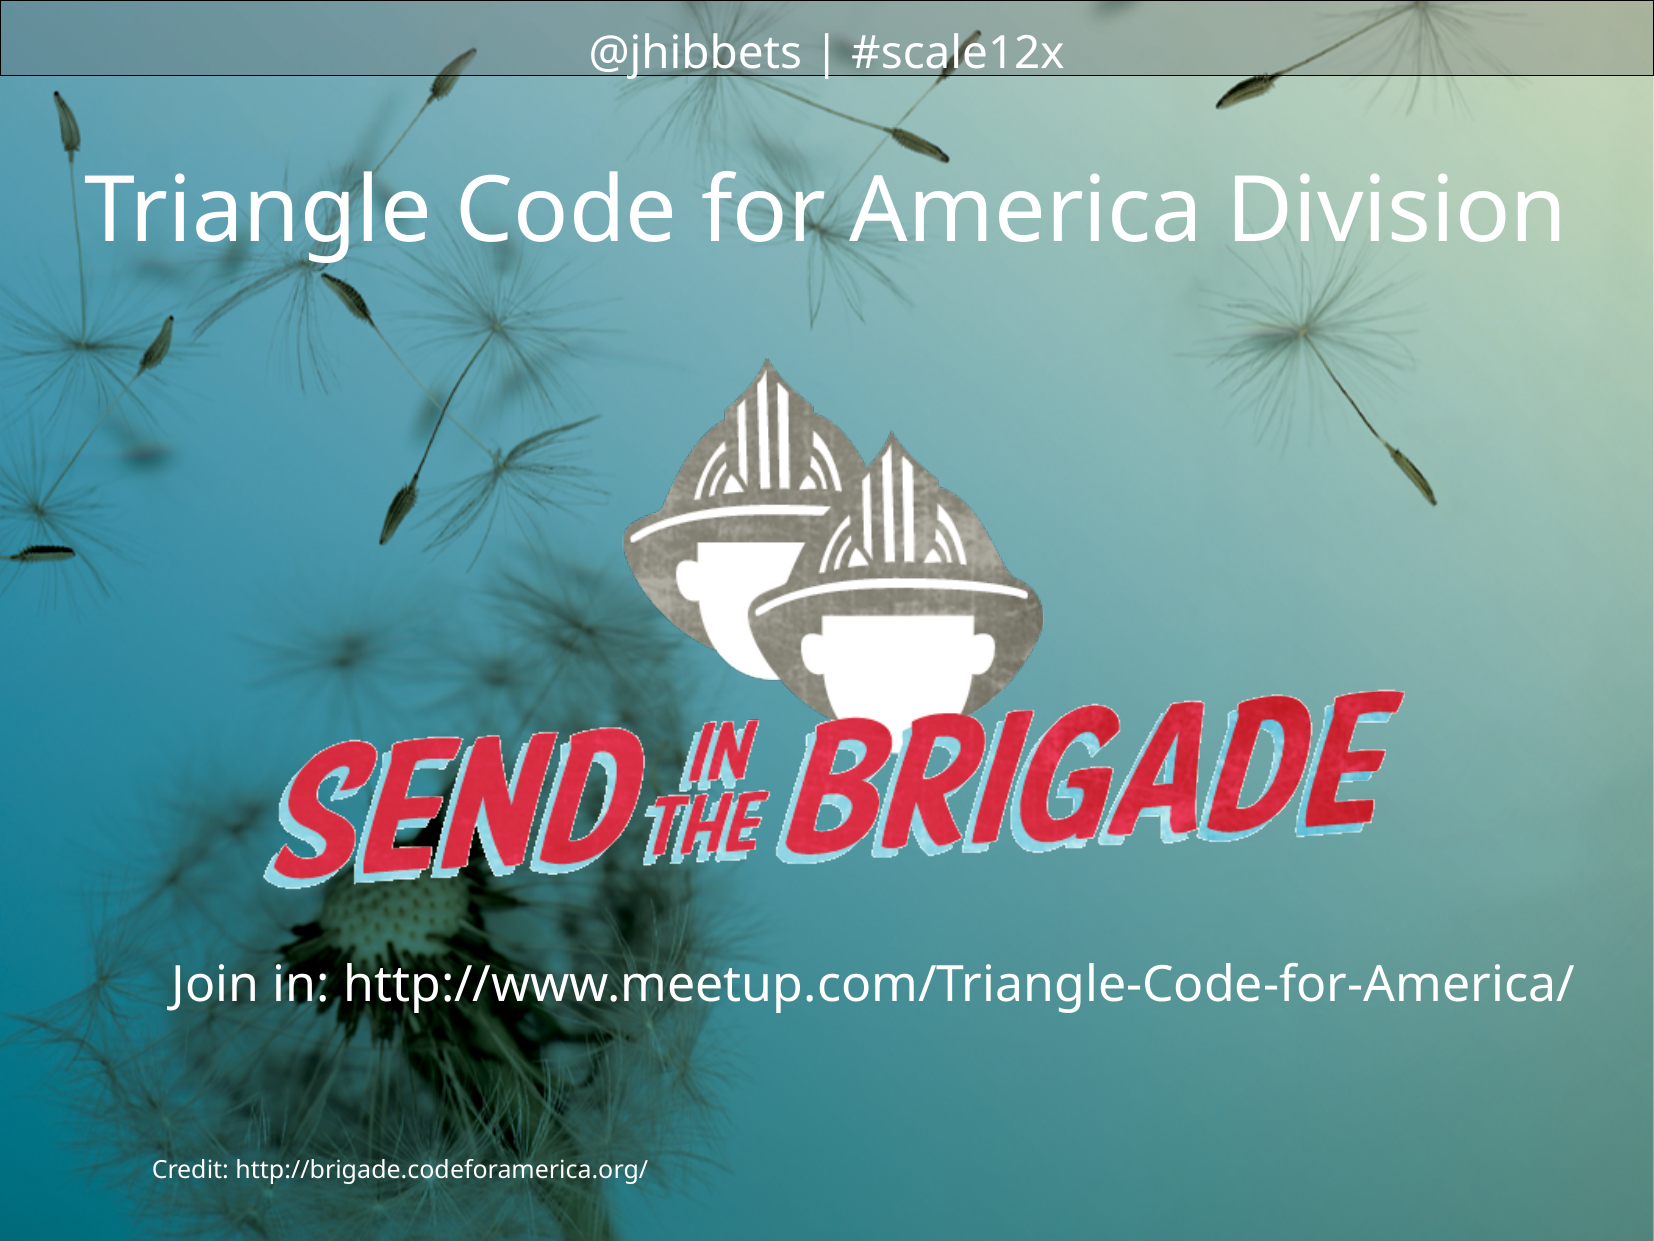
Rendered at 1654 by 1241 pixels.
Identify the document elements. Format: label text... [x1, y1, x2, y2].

text_box Credit: http://brigade.codeforamerica.org/ [137, 1144, 671, 1188]
picture [0, 76, 1654, 1241]
title Triangle Code for America Division [82, 102, 1571, 310]
text_box Join in: http://www.meetup.com/Triangle-Code-for-America/ [157, 941, 1599, 1080]
